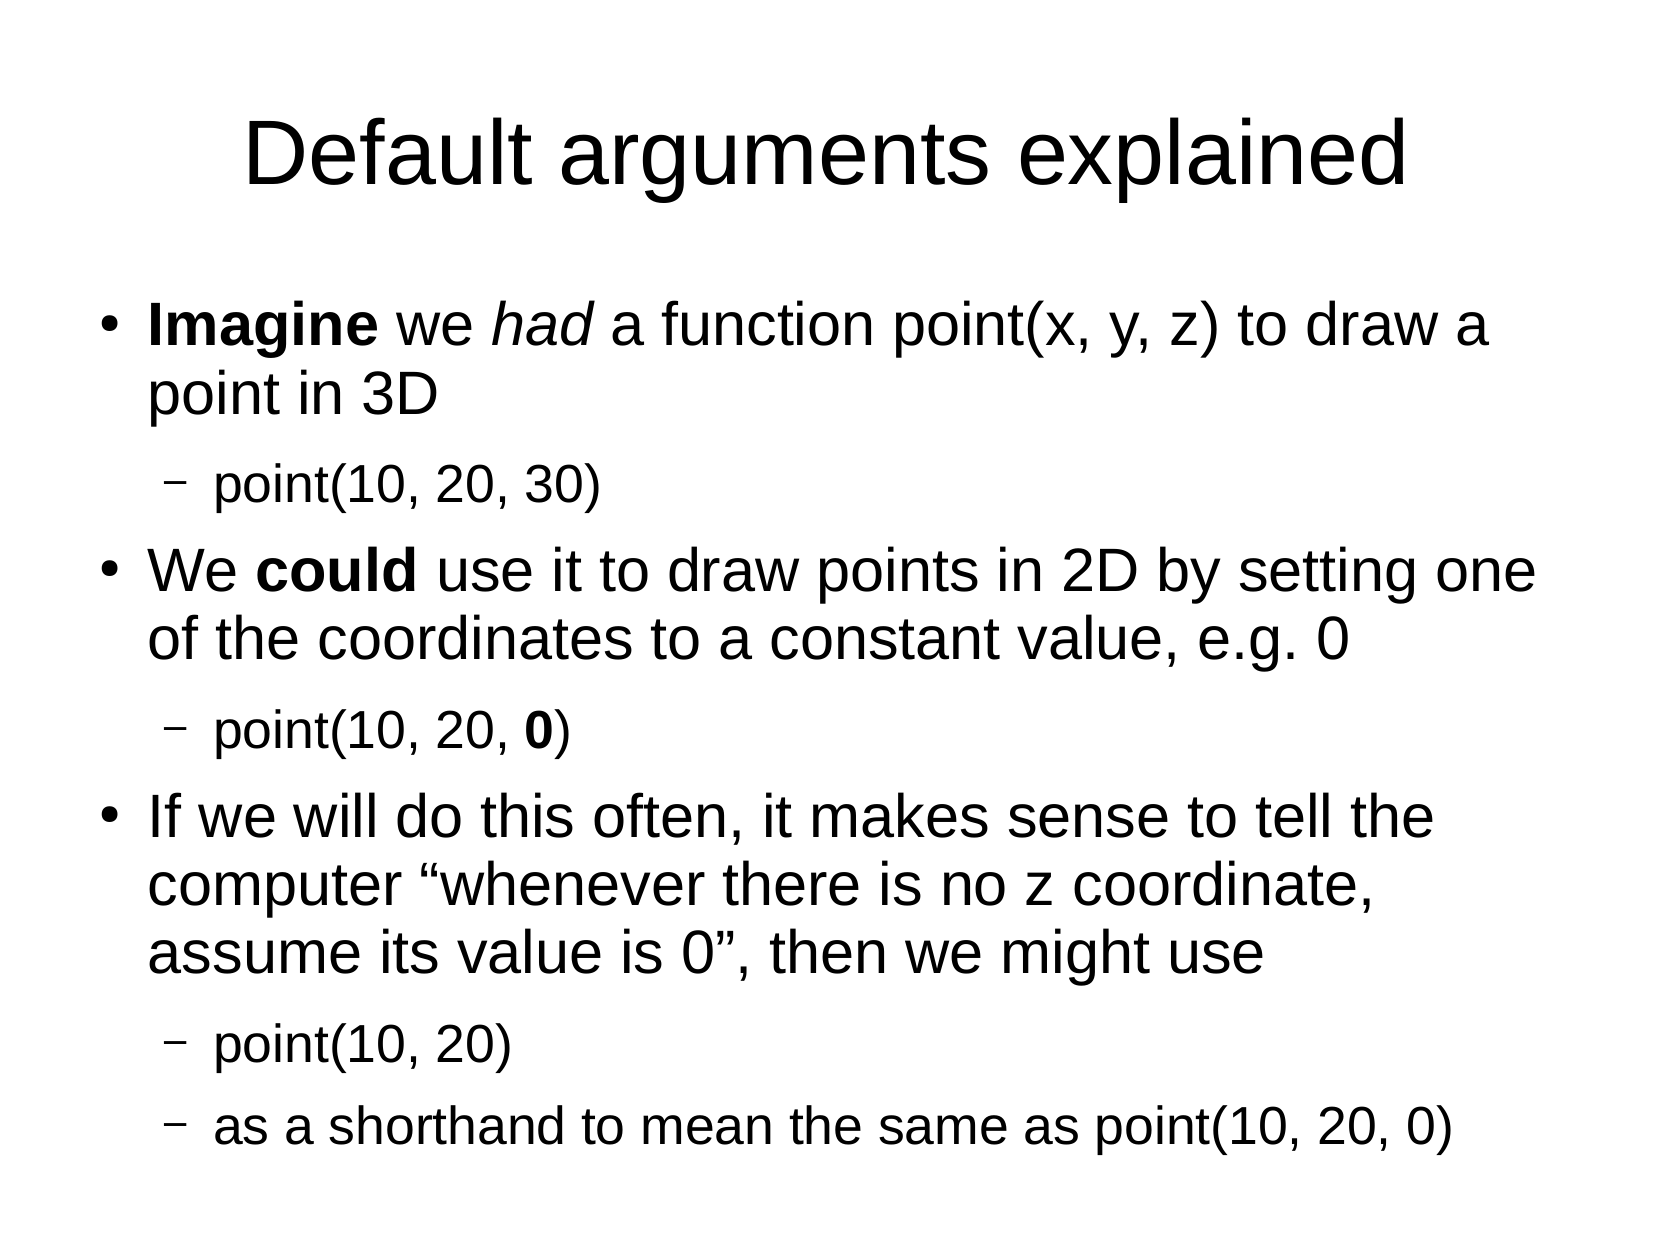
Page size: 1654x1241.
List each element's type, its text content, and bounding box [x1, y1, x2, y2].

title Default arguments explained [82, 49, 1571, 257]
list Imagine we had a function point(x, y, z) to draw a point in 3D point(10, 20, 30) We could use it to draw points in 2D by setting one of the coordinates to a constant value, e.g. 0 point(10, 20, 0) If we will do this often, it makes sense to tell the computer “whenever there is no z coordinate, assume its value is 0”, then we might use point(10, 20) as a shorthand to mean the same as point(10, 20, 0) [82, 290, 1571, 1170]
